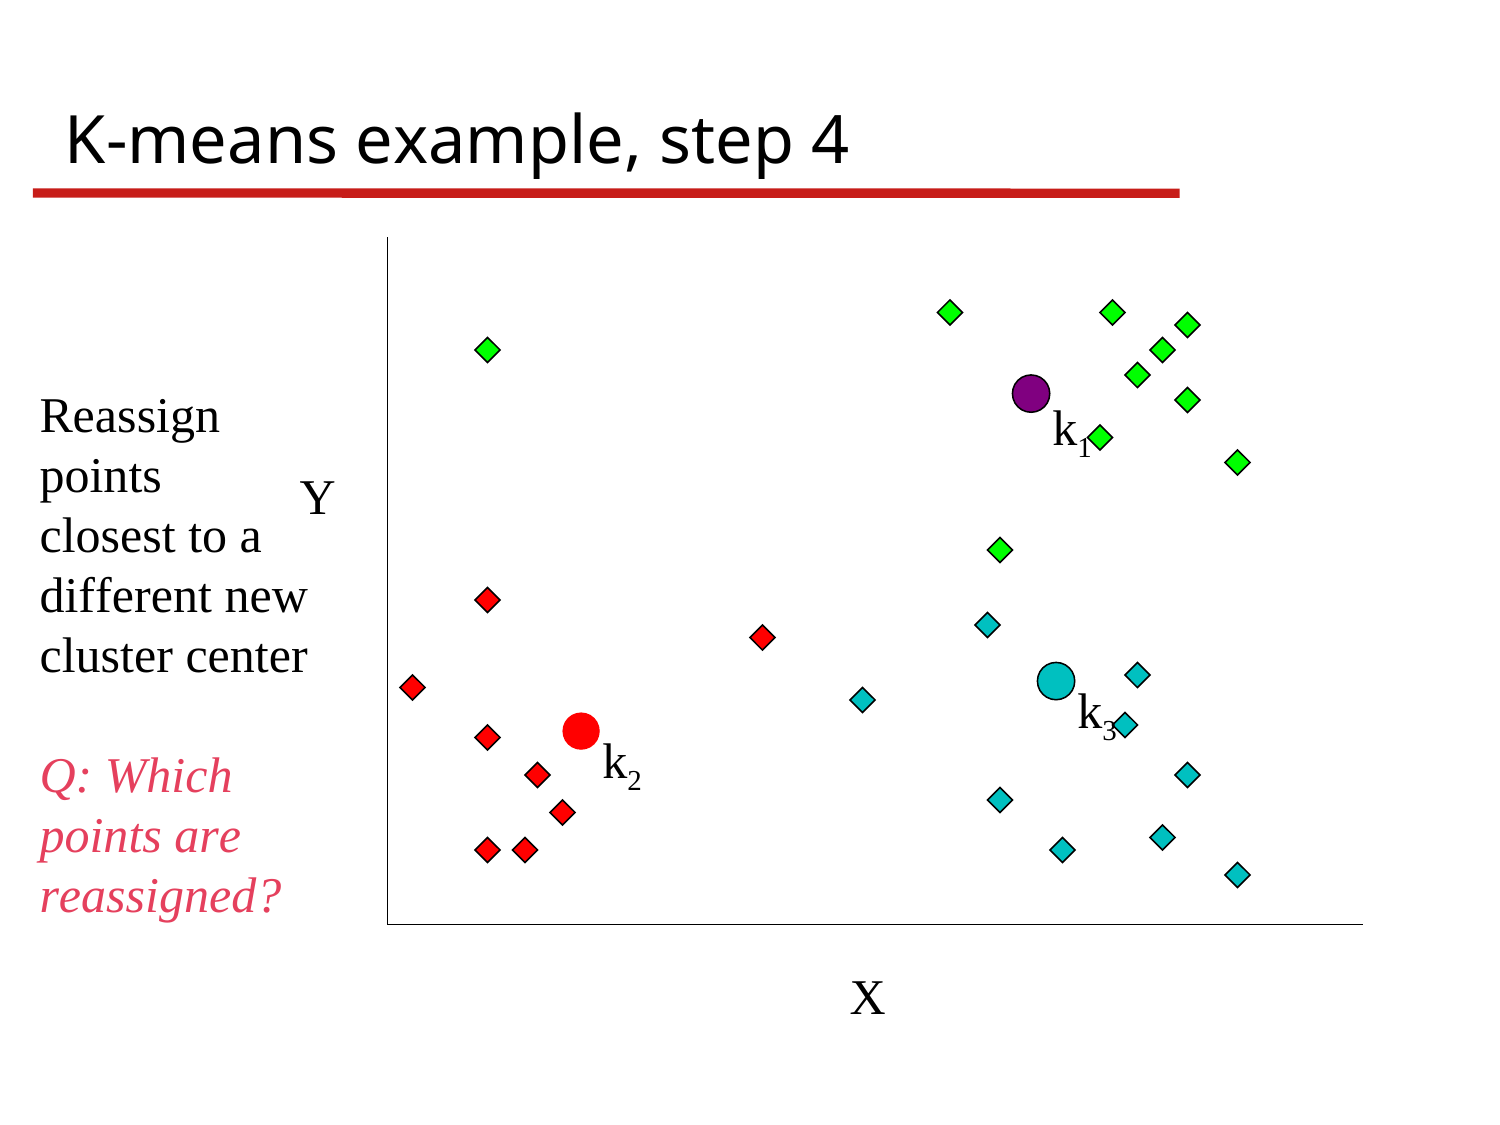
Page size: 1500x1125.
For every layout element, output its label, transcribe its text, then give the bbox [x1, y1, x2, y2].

text_box [1099, 299, 1126, 325]
text_box [512, 837, 538, 863]
text_box [987, 787, 1013, 813]
text_box k1 [1037, 387, 1125, 472]
text_box Reassign points closest to a different new cluster center Q: Which points are reassigned? [24, 374, 376, 1051]
text_box X [834, 956, 901, 1032]
text_box [474, 837, 501, 863]
text_box [1174, 312, 1201, 338]
text_box [1224, 862, 1251, 888]
text_box [749, 624, 775, 651]
text_box [562, 712, 599, 750]
text_box [937, 299, 963, 325]
text_box [1224, 449, 1251, 475]
text_box [1124, 662, 1150, 675]
text_box [1174, 387, 1201, 413]
text_box [1174, 762, 1201, 788]
text_box [849, 687, 876, 713]
text_box [474, 337, 501, 363]
text_box [549, 799, 576, 826]
text_box [474, 724, 501, 751]
text_box [1037, 662, 1074, 700]
text_box K-means example, step 4 [50, 75, 1088, 185]
text_box [987, 537, 1013, 563]
text_box [974, 612, 1000, 638]
text_box [474, 587, 501, 613]
text_box [1149, 824, 1176, 850]
text_box [399, 674, 426, 700]
text_box k3 [1062, 675, 1150, 750]
text_box [1149, 337, 1176, 363]
text_box [524, 762, 550, 788]
text_box [1124, 362, 1150, 388]
text_box [1049, 837, 1075, 863]
text_box k2 [587, 724, 675, 800]
text_box [1012, 374, 1049, 413]
